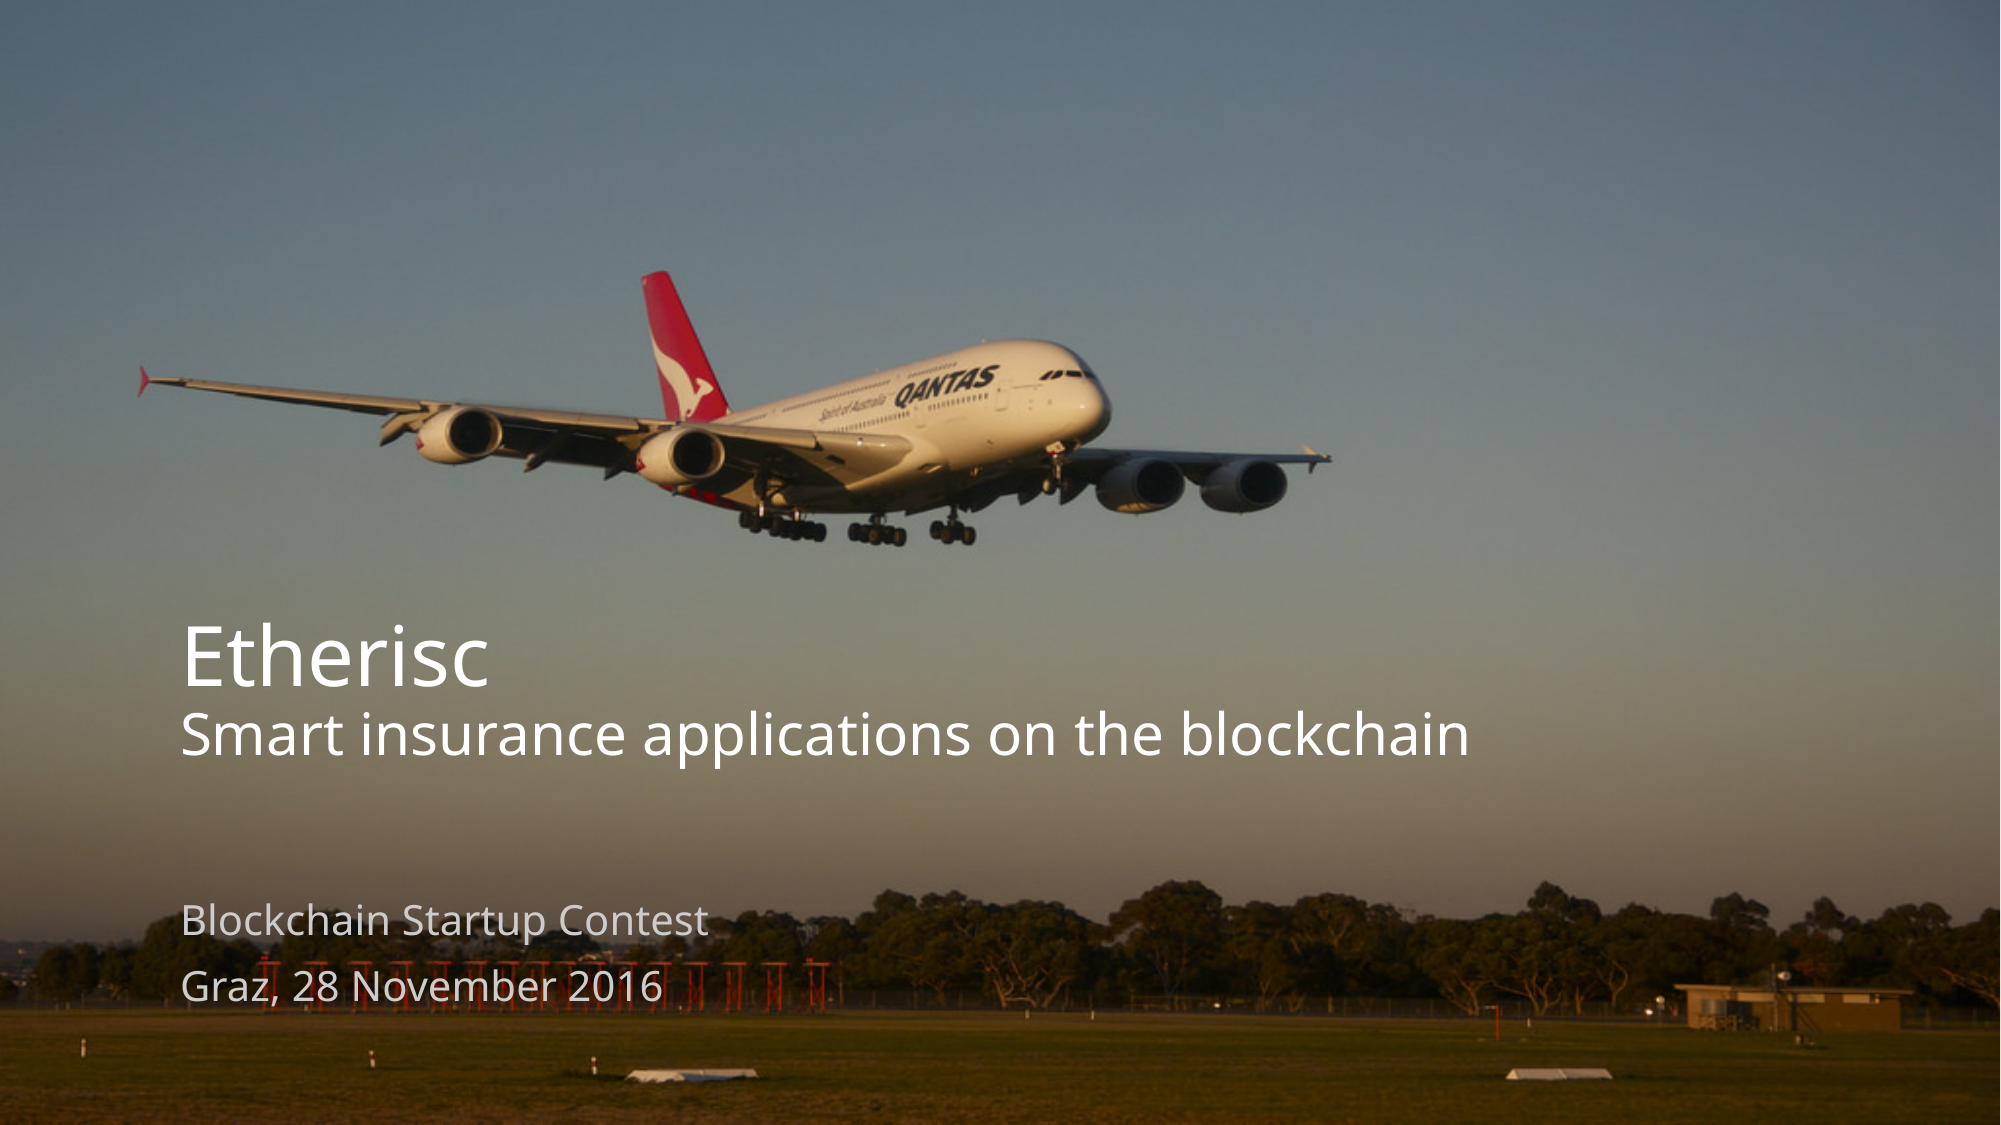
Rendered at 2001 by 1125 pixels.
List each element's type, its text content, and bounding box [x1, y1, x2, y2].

picture [0, 0, 2001, 1125]
title Etherisc Smart insurance applications on the blockchain [180, 602, 1582, 781]
subtitle Blockchain Startup Contest Graz, 28 November 2016 [180, 892, 1582, 1062]
